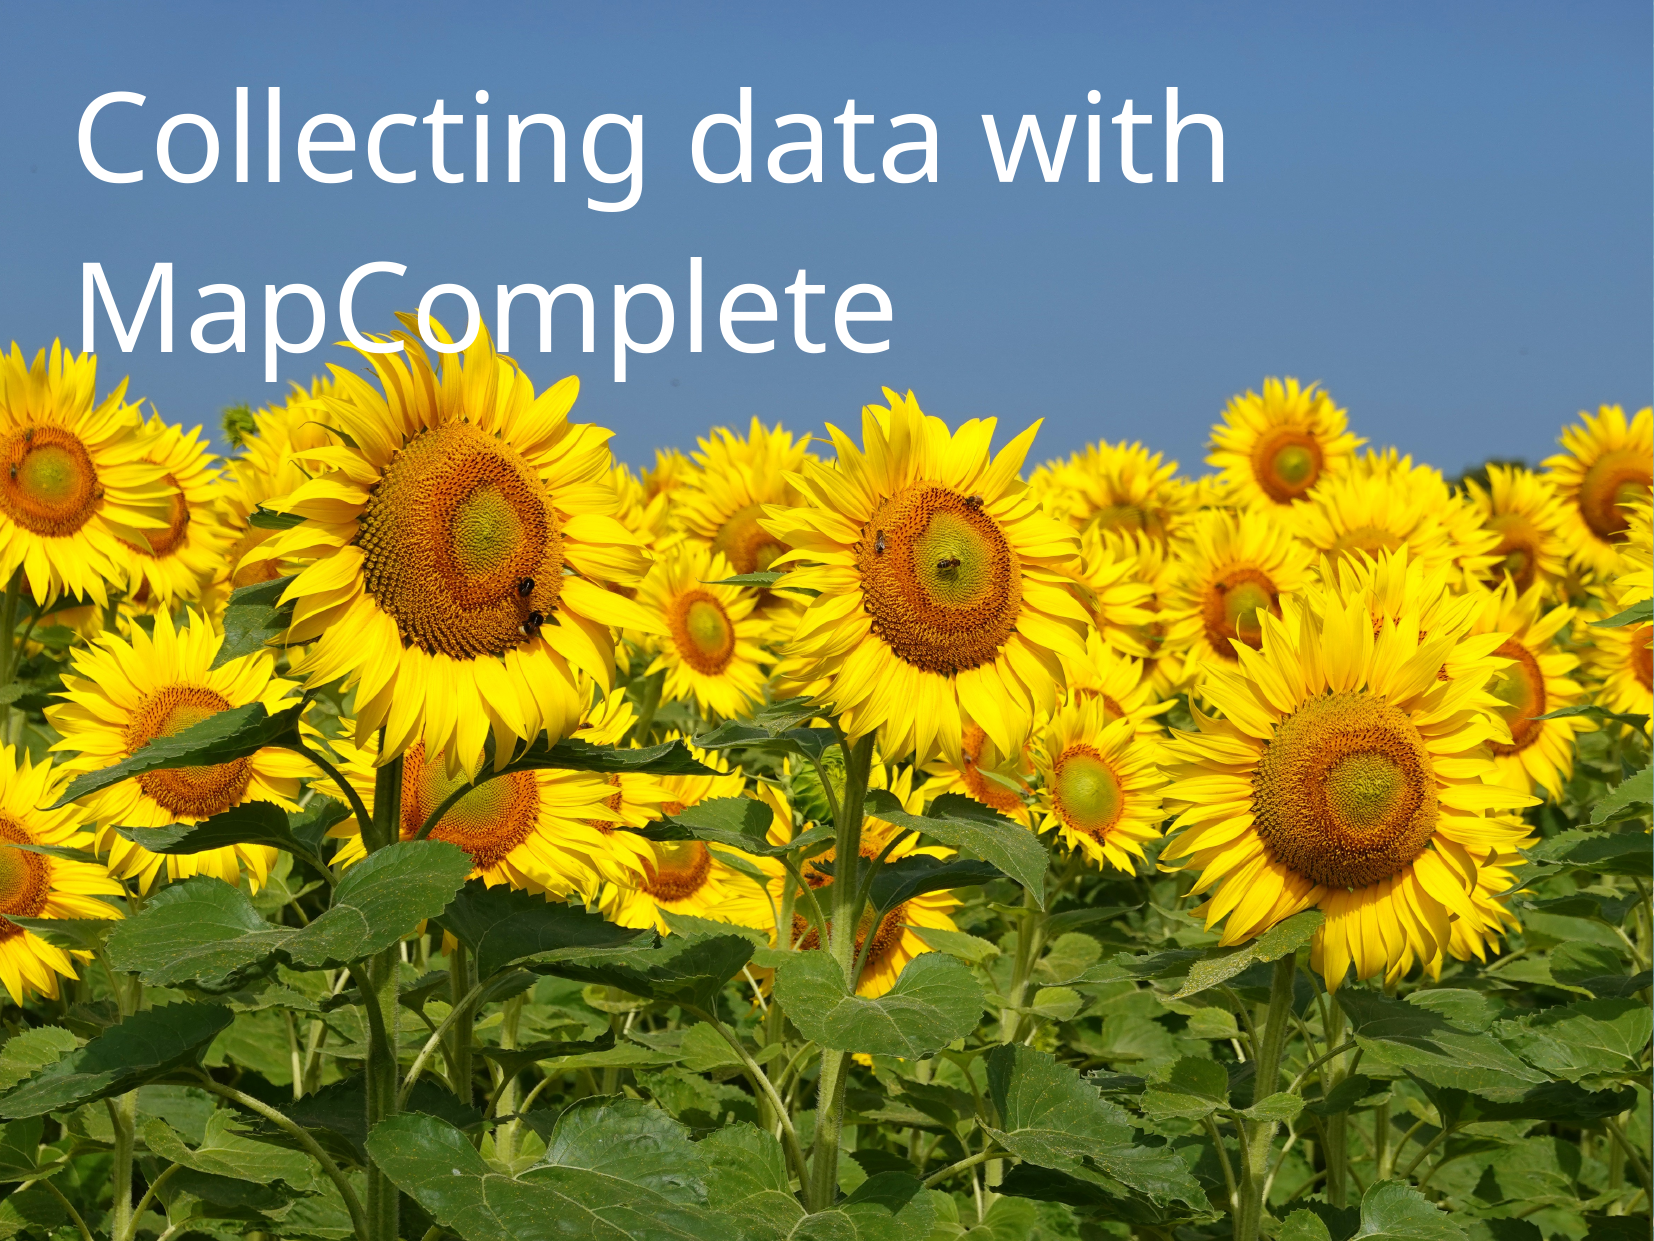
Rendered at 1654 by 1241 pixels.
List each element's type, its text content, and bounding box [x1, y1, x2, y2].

title Collecting data with MapComplete [71, 0, 1561, 466]
picture [0, 0, 1654, 1241]
